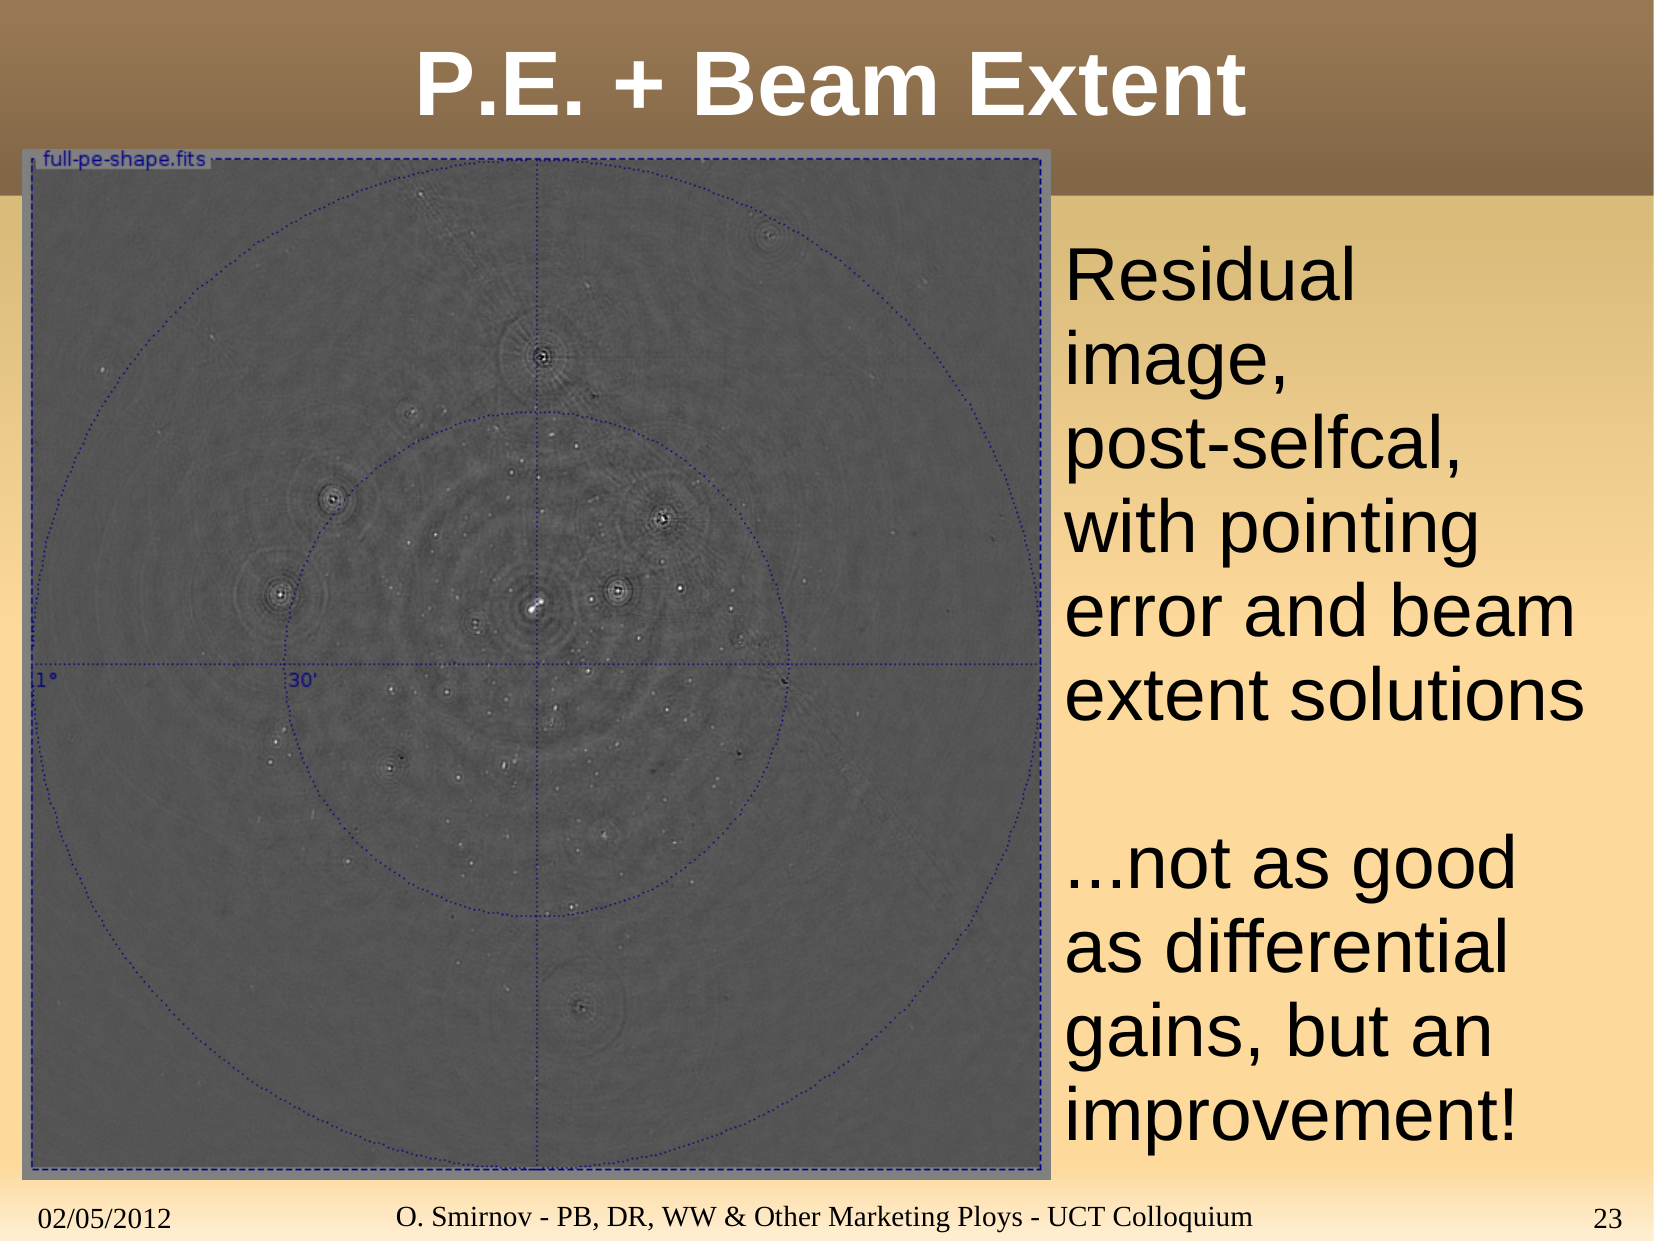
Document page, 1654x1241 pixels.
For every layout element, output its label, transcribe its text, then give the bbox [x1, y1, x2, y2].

picture [0, 0, 1654, 1241]
text_box Residual image, post-selfcal, with pointing error and beam extent solutions ...not as good as differential gains, but an improvement! [1050, 225, 1613, 1164]
title P.E. + Beam Extent [86, 0, 1576, 188]
